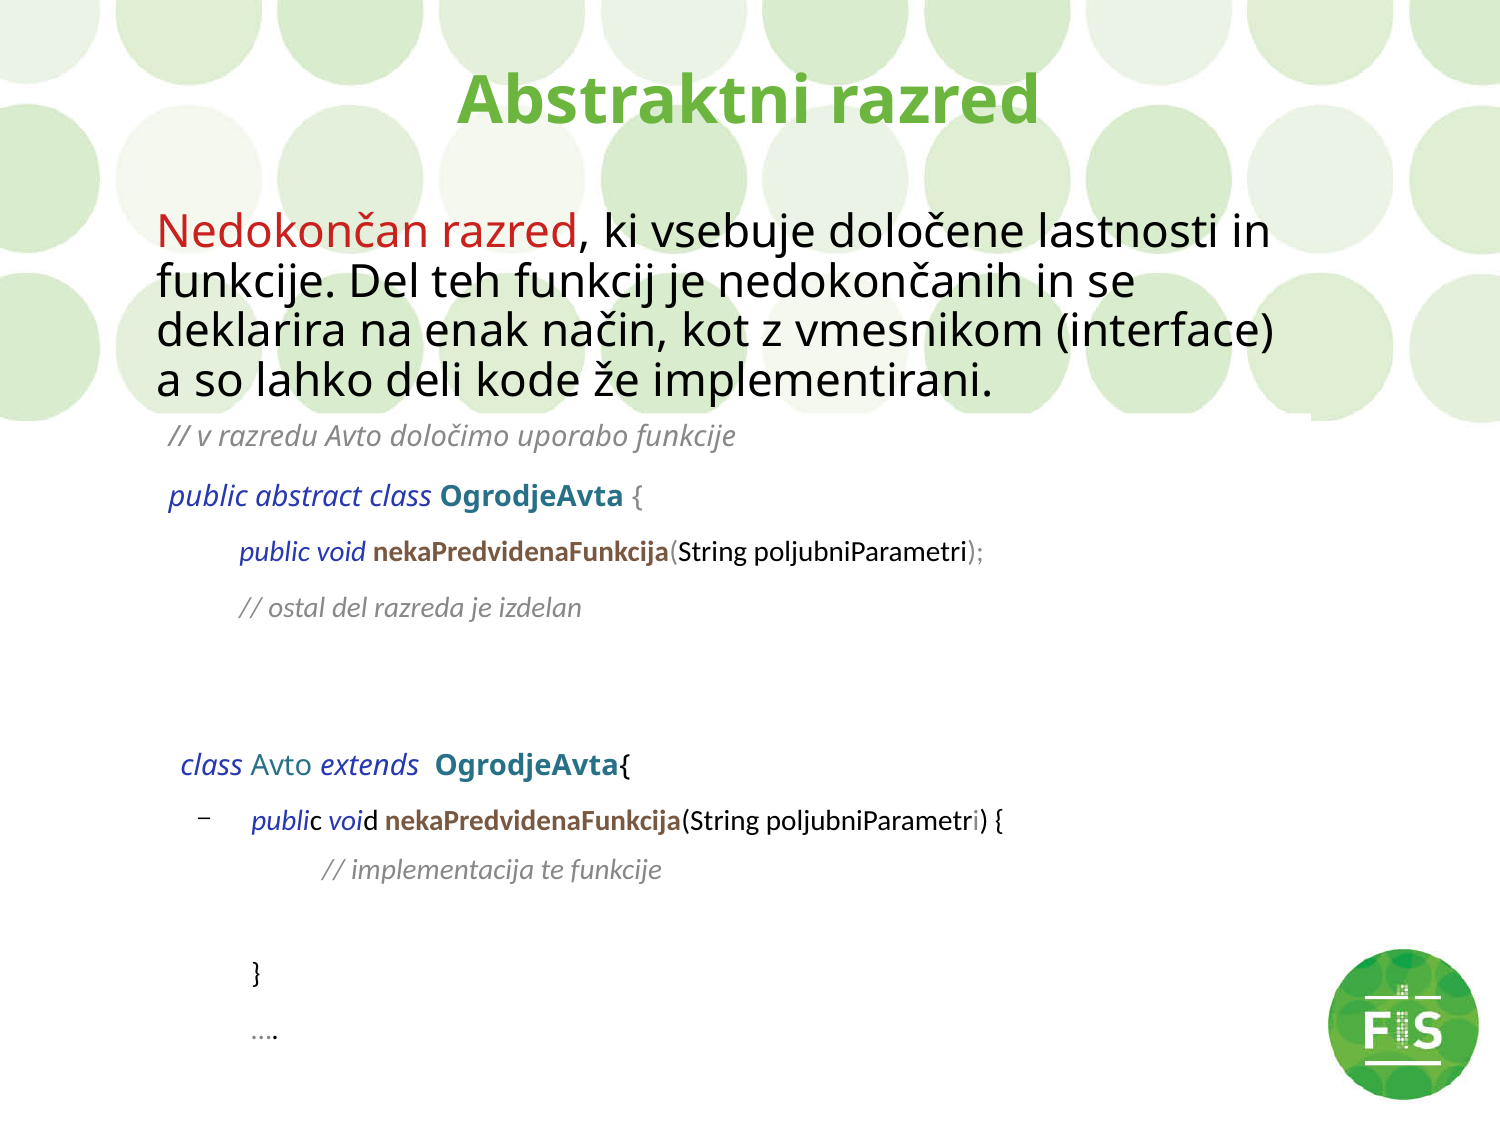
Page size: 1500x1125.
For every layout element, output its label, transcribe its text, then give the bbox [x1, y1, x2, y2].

list Nedokončan razred, ki vsebuje določene lastnosti in funkcije. Del teh funkcij je nedokončanih in se deklarira na enak način, kot z vmesnikom (interface) a so lahko deli kode že implementirani. [70, 200, 1323, 367]
picture [0, 0, 1500, 1125]
title Abstraktni razred [75, 59, 1425, 201]
list // v razredu Avto določimo uporabo funkcije public abstract class OgrodjeAvta { public void nekaPredvidenaFunkcija(String poljubniParametri); // ostal del razreda je izdelan [82, 413, 1312, 650]
list class Avto extends OgrodjeAvta{ public void nekaPredvidenaFunkcija(String poljubniParametri) { // implementacija te funkcije } …. [94, 678, 1264, 993]
